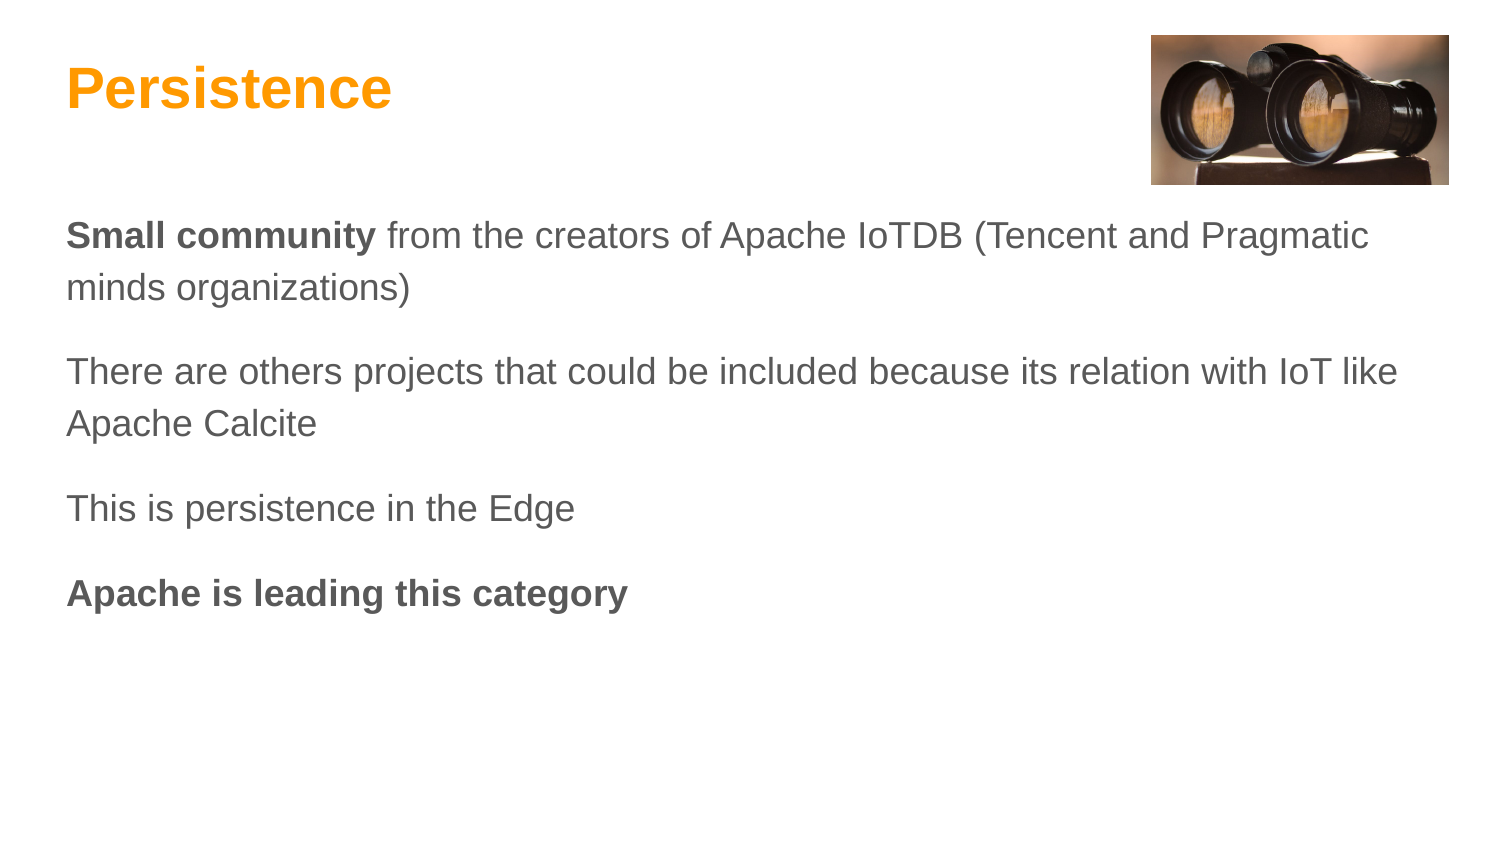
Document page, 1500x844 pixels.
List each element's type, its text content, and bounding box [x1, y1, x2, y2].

picture [1151, 35, 1449, 185]
list Small community from the creators of Apache IoTDB (Tencent and Pragmatic minds organizations) There are others projects that could be included because its relation with IoT like Apache Calcite This is persistence in the Edge Apache is leading this category [51, 189, 1449, 798]
title Persistence [51, 35, 1151, 130]
